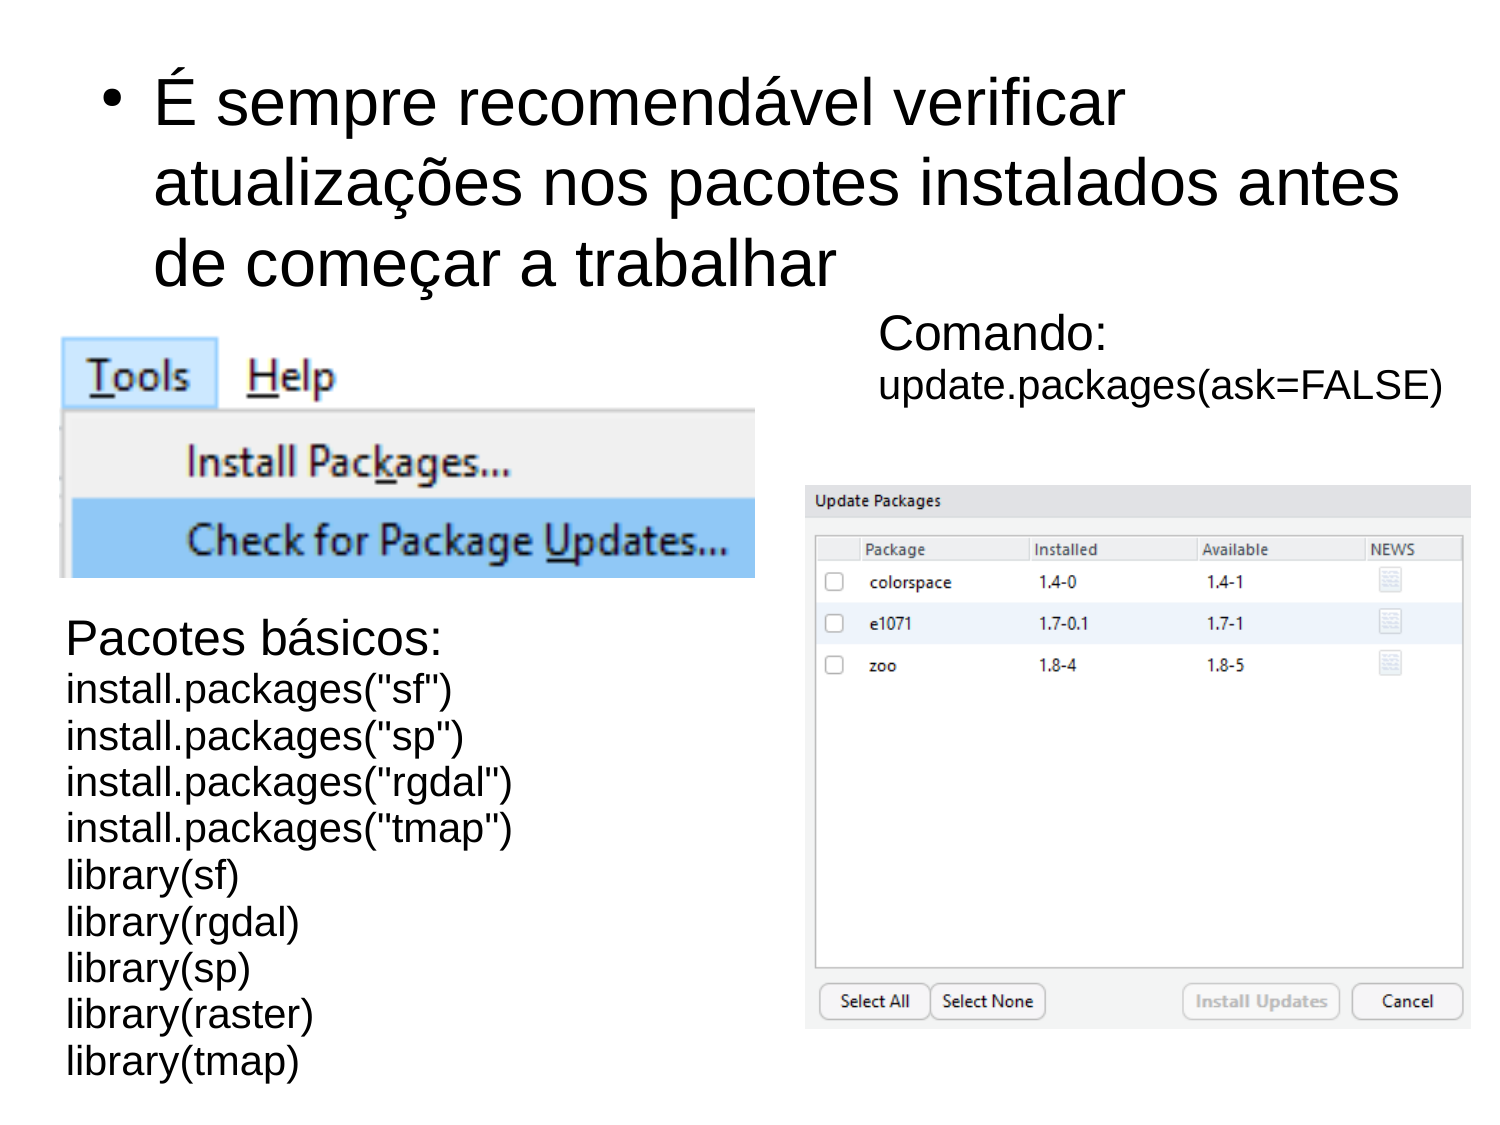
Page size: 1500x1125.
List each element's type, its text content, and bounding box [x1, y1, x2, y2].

list É sempre recomendável verificar atualizações nos pacotes instalados antes de começar a trabalhar [82, 59, 1433, 476]
text_box Comando: update.packages(ask=FALSE) [863, 298, 1459, 472]
picture [59, 324, 755, 546]
picture [805, 485, 1471, 1029]
text_box Pacotes básicos: install.packages("sf") install.packages("sp") install.packages("rgdal") install.packages("tmap") library(sf) library(rgdal) library(sp) library(raster) library(tmap) [51, 546, 794, 1125]
